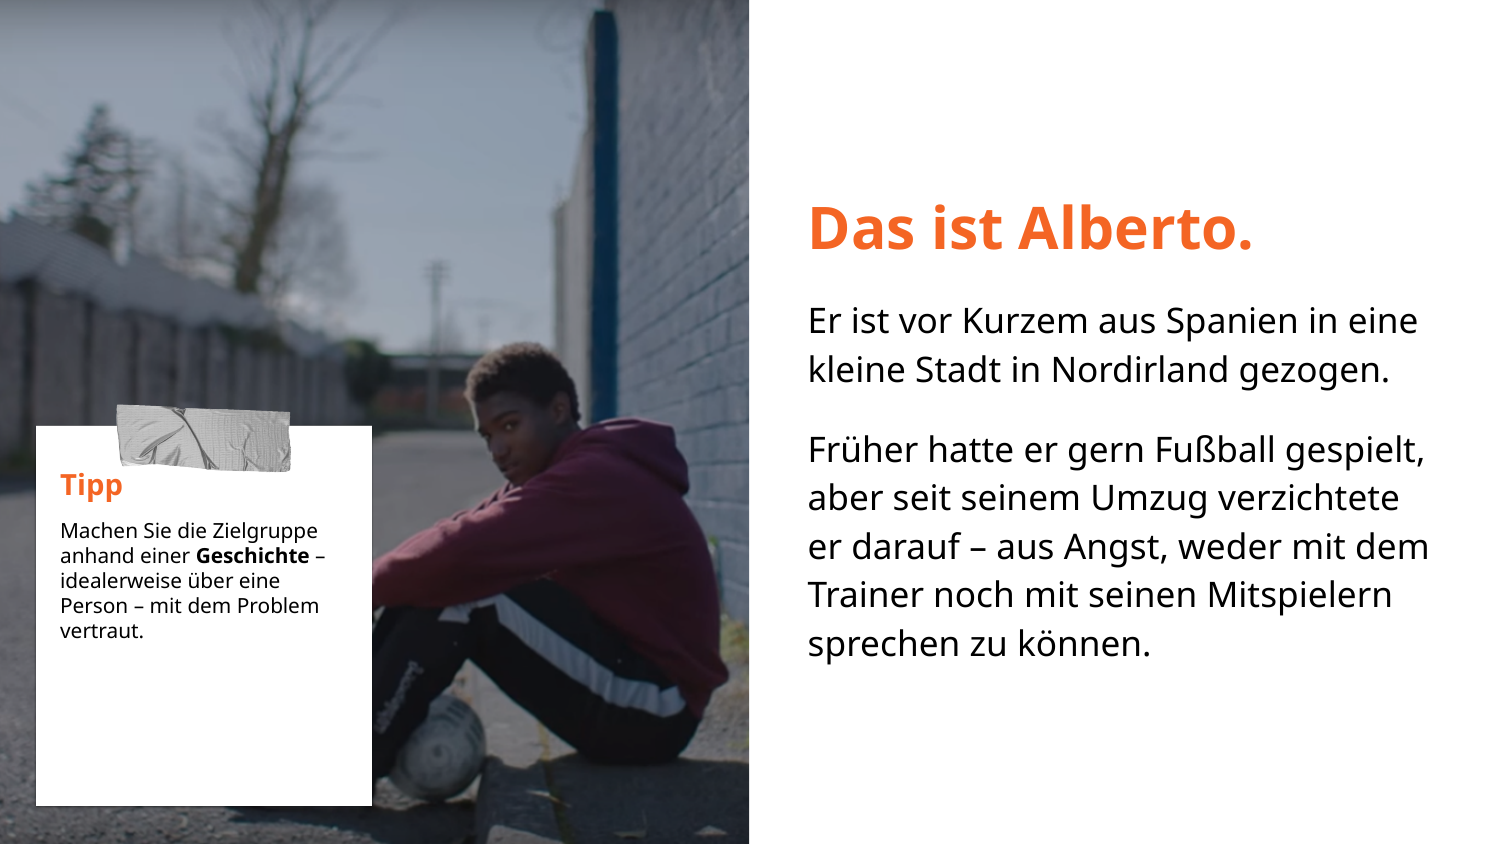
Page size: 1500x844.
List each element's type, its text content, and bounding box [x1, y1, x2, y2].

text_box Tipp Machen Sie die Zielgruppe anhand einer Geschichte – idealerweise über eine Person – mit dem Problem vertraut. [45, 451, 362, 781]
picture [0, 0, 750, 844]
list Das ist Alberto. Er ist vor Kurzem aus Spanien in eine kleine Stadt in Nordirland gezogen. Früher hatte er gern Fußball gespielt, aber seit seinem Umzug verzichtete er darauf – aus Angst, weder mit dem Trainer noch mit seinen Mitspielern sprechen zu können. [792, 160, 1455, 683]
